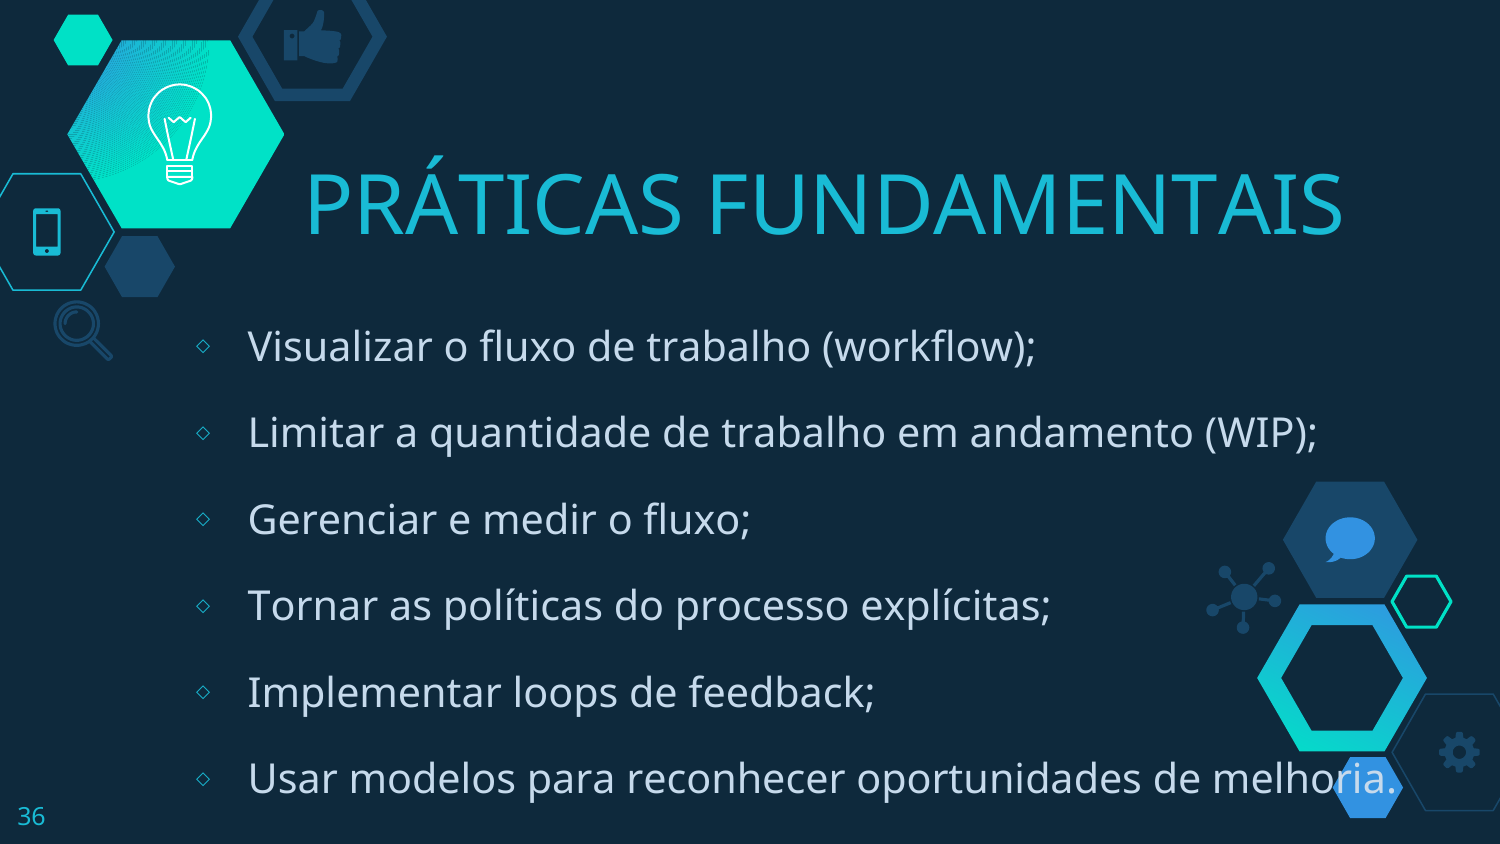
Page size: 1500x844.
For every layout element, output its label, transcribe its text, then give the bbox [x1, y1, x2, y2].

list Visualizar o fluxo de trabalho (workflow); Limitar a quantidade de trabalho em andamento (WIP); Gerenciar e medir o fluxo; Tornar as políticas do processo explícitas; Implementar loops de feedback; Usar modelos para reconhecer oportunidades de melhoria. [135, 280, 1417, 824]
text_box 36 [2, 785, 93, 844]
title Práticas fundamentais [288, 136, 1475, 267]
